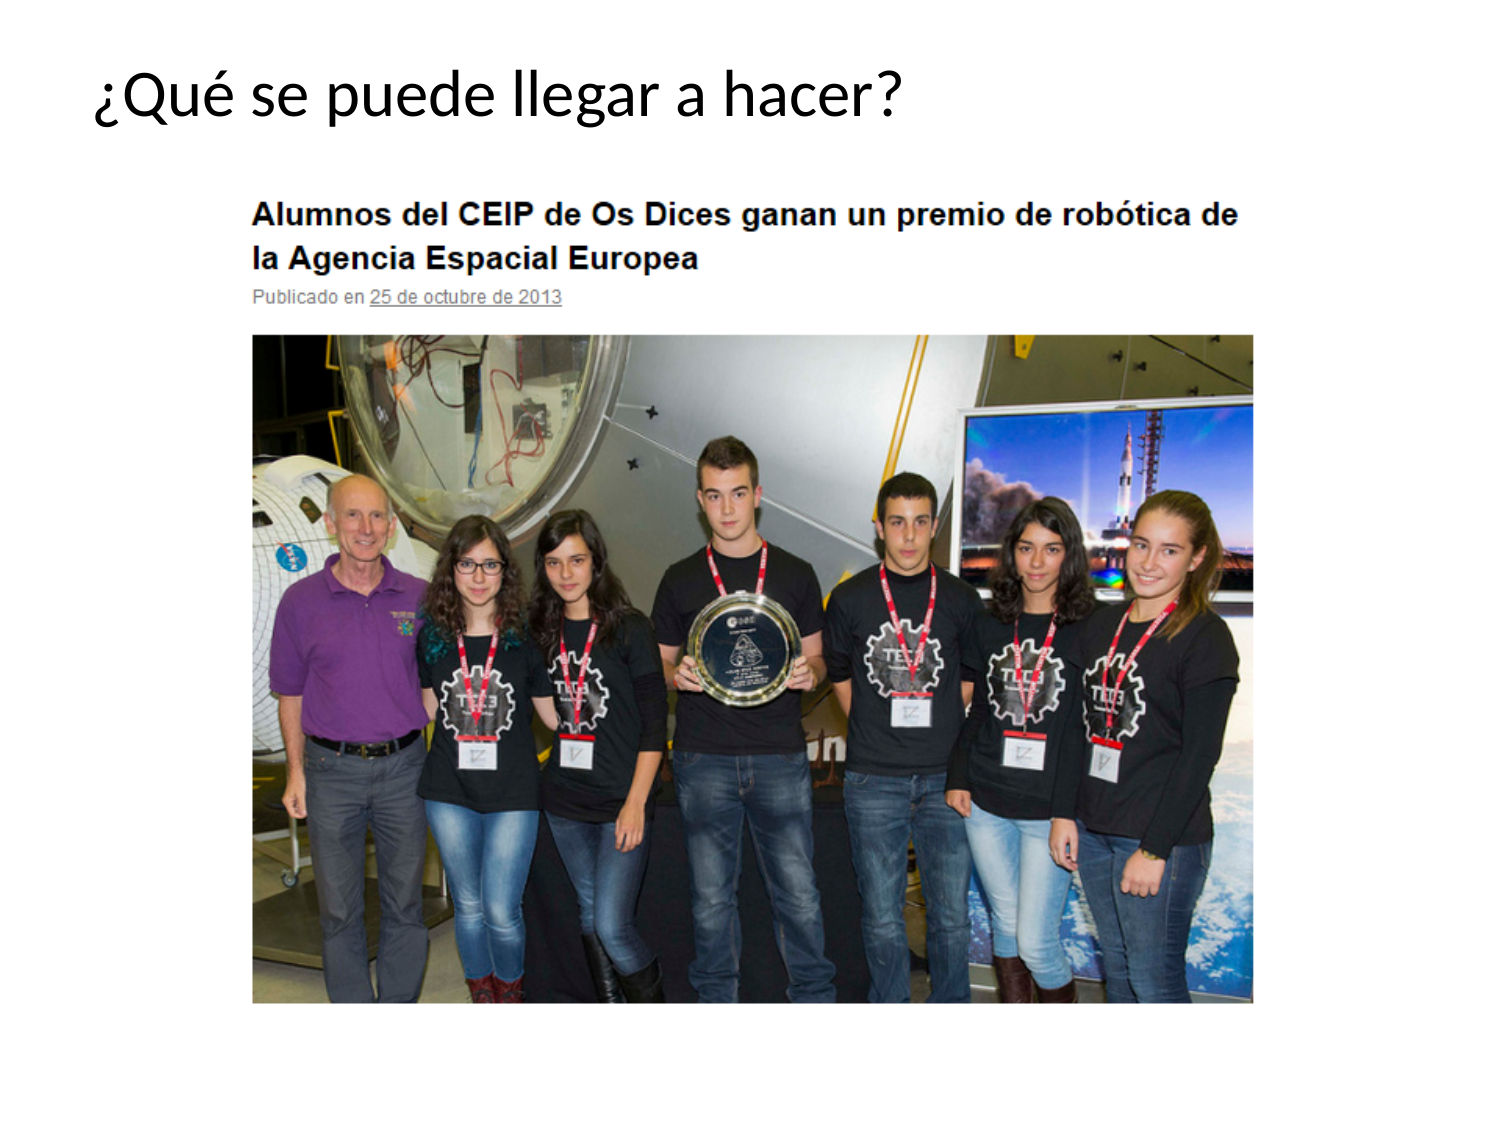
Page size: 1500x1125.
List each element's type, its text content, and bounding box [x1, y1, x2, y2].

picture [234, 188, 1266, 1021]
list ¿Qué se puede llegar a hacer? [76, 42, 1427, 185]
